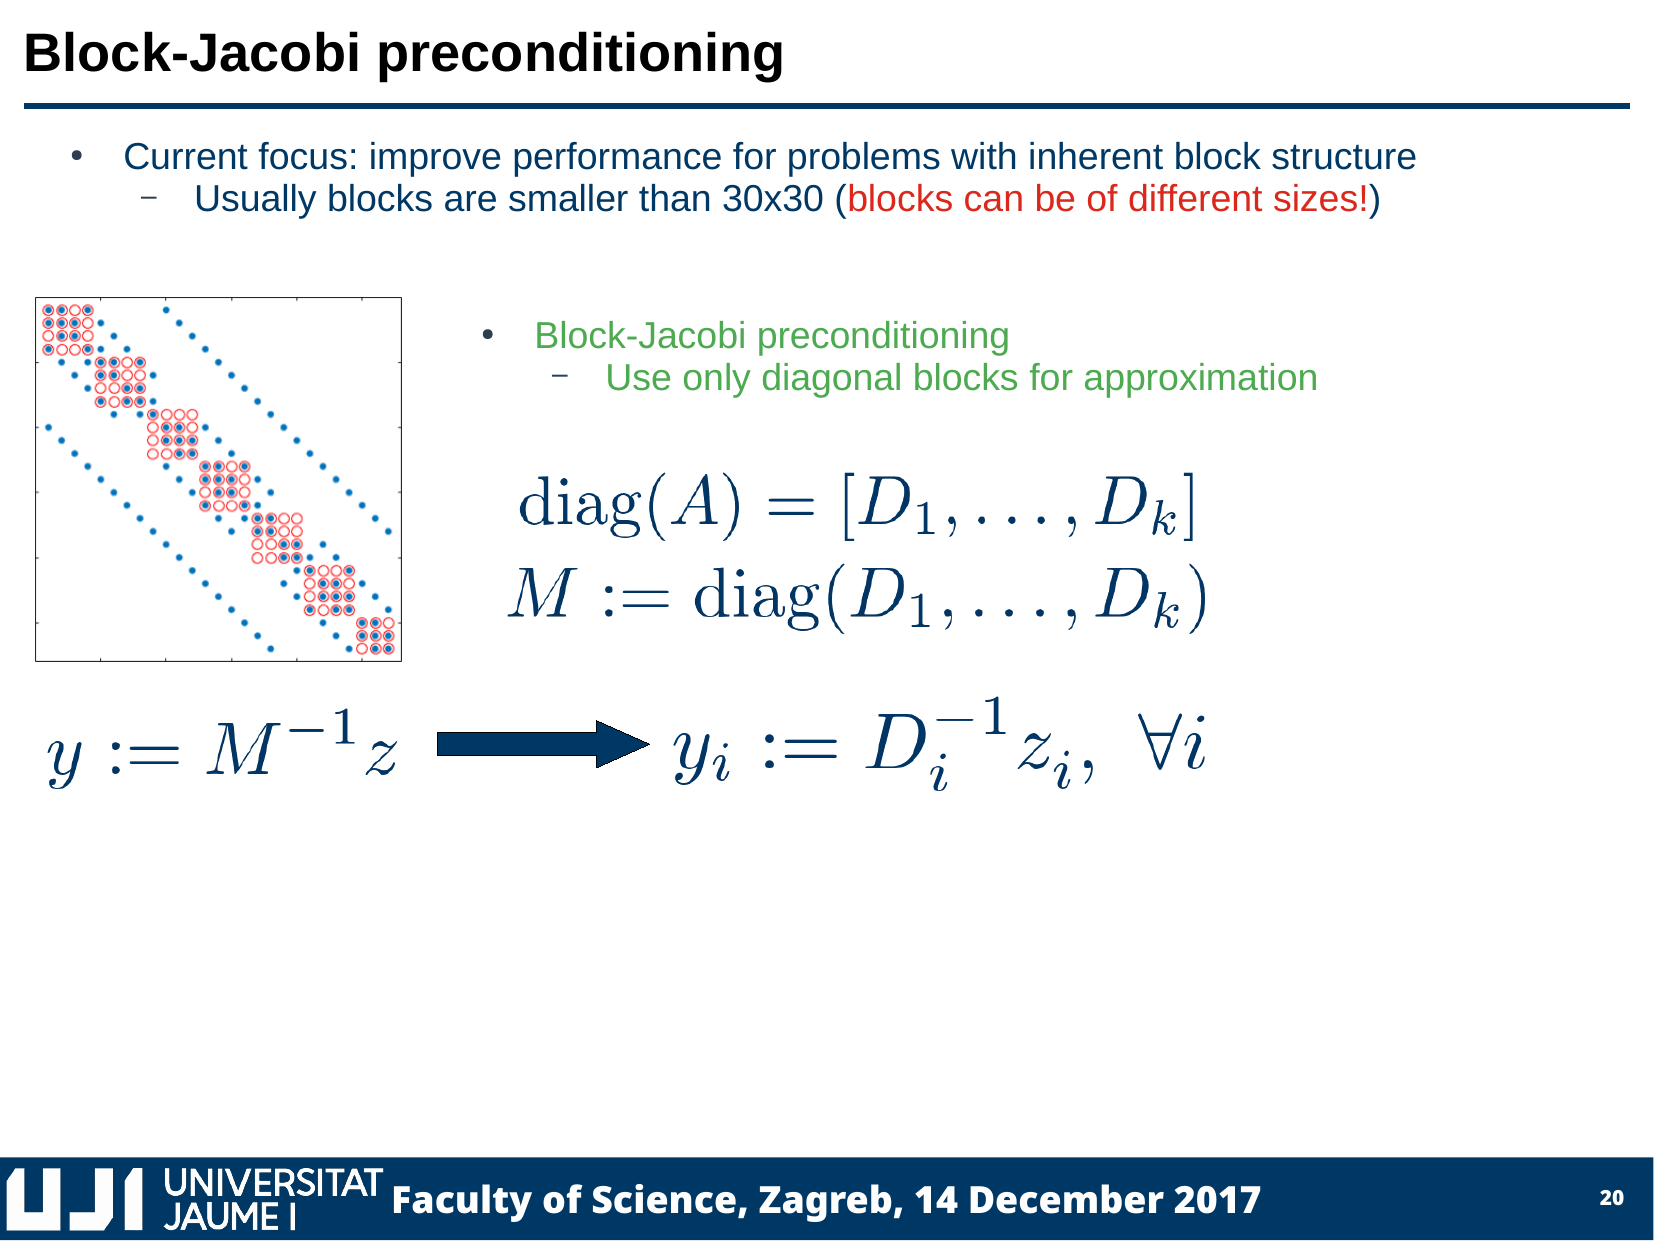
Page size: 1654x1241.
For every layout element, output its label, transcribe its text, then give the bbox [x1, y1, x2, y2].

picture [519, 472, 1193, 541]
picture [507, 563, 1205, 634]
title Block-Jacobi preconditioning [23, 0, 1630, 107]
picture [35, 297, 402, 662]
text_box Block-Jacobi preconditioning Use only diagonal blocks for approximation [448, 307, 1424, 414]
text_box [437, 720, 650, 768]
picture [47, 708, 397, 789]
text_box Current focus: improve performance for problems with inherent block structure Usually blocks are smaller than 30x30 (blocks can be of different sizes!) [37, 128, 1583, 260]
picture [673, 696, 1205, 791]
picture [0, 1158, 390, 1241]
